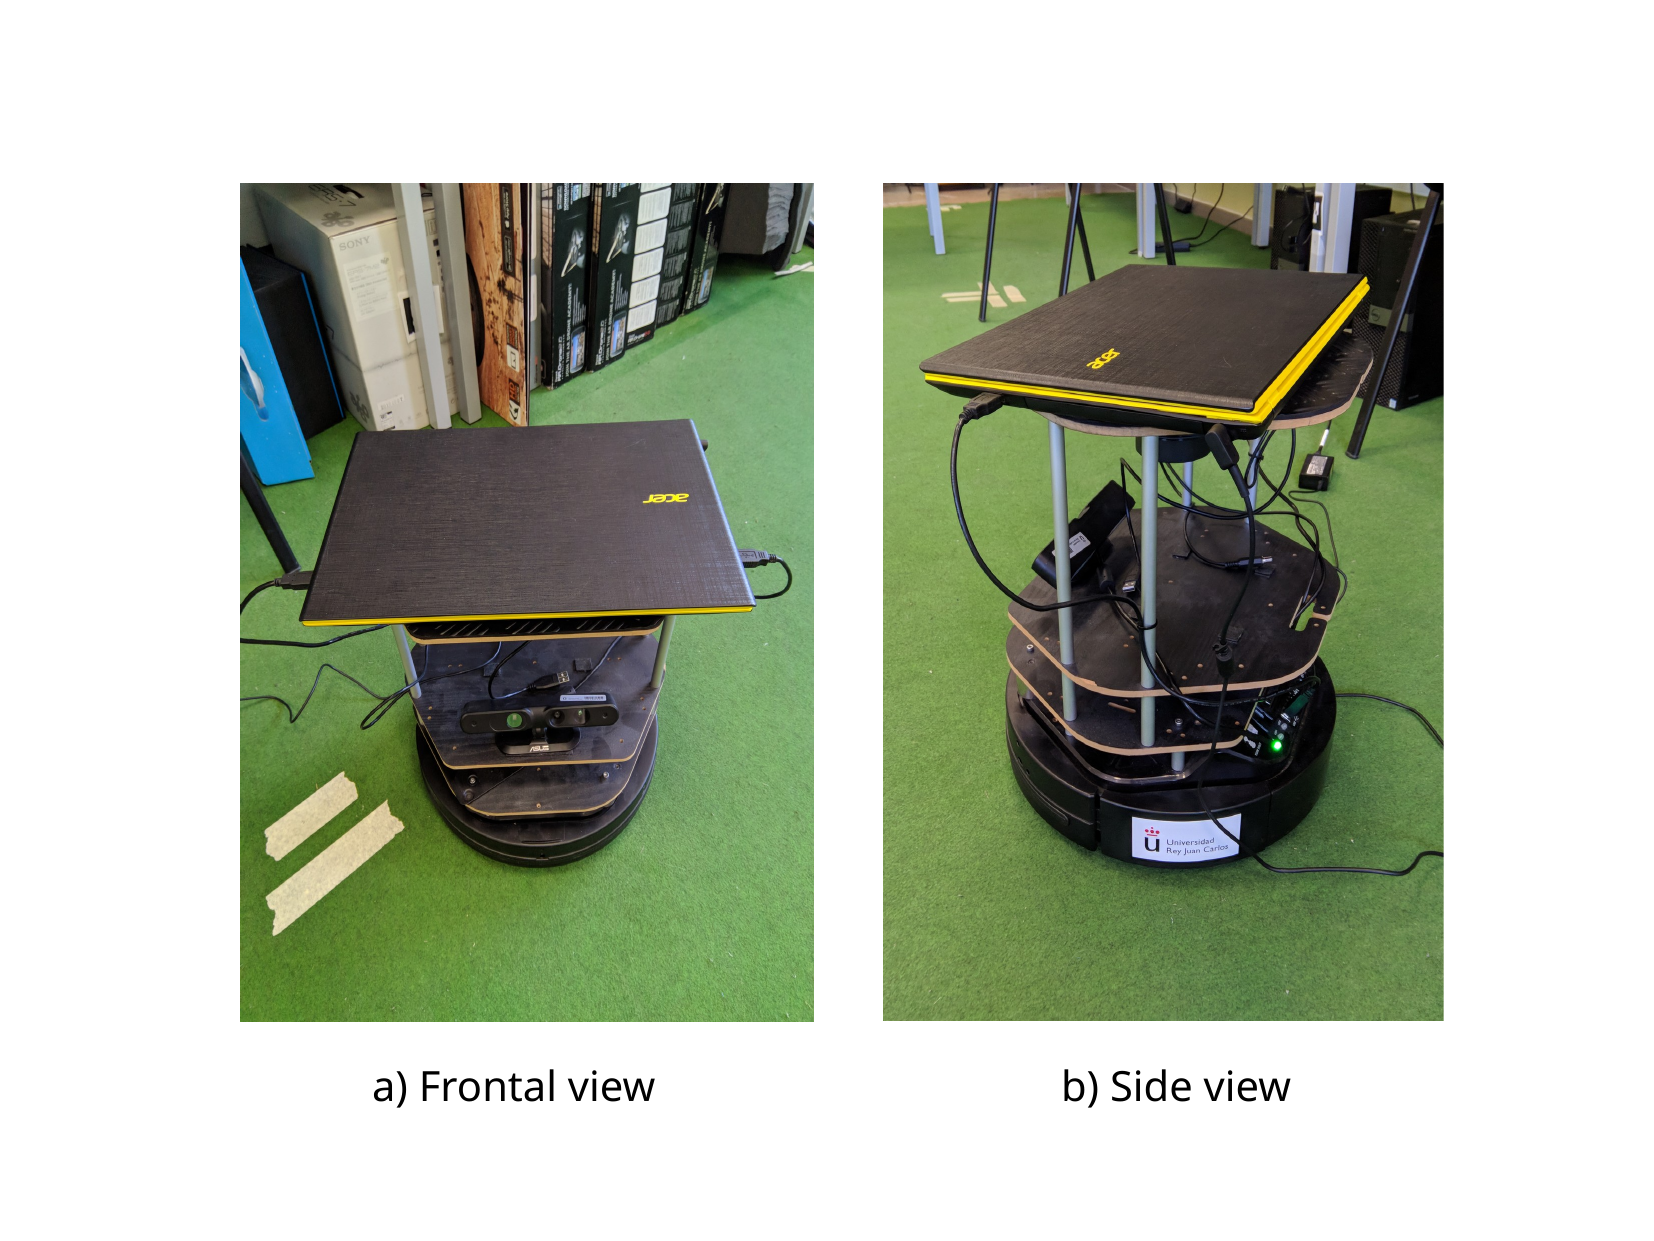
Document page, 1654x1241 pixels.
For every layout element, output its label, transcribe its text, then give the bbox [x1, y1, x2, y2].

text_box b) Side view [908, 1049, 1444, 1149]
picture [240, 183, 814, 1022]
picture [883, 183, 1444, 1021]
text_box a) Frontal view [246, 1049, 782, 1156]
picture [300, 459, 305, 467]
